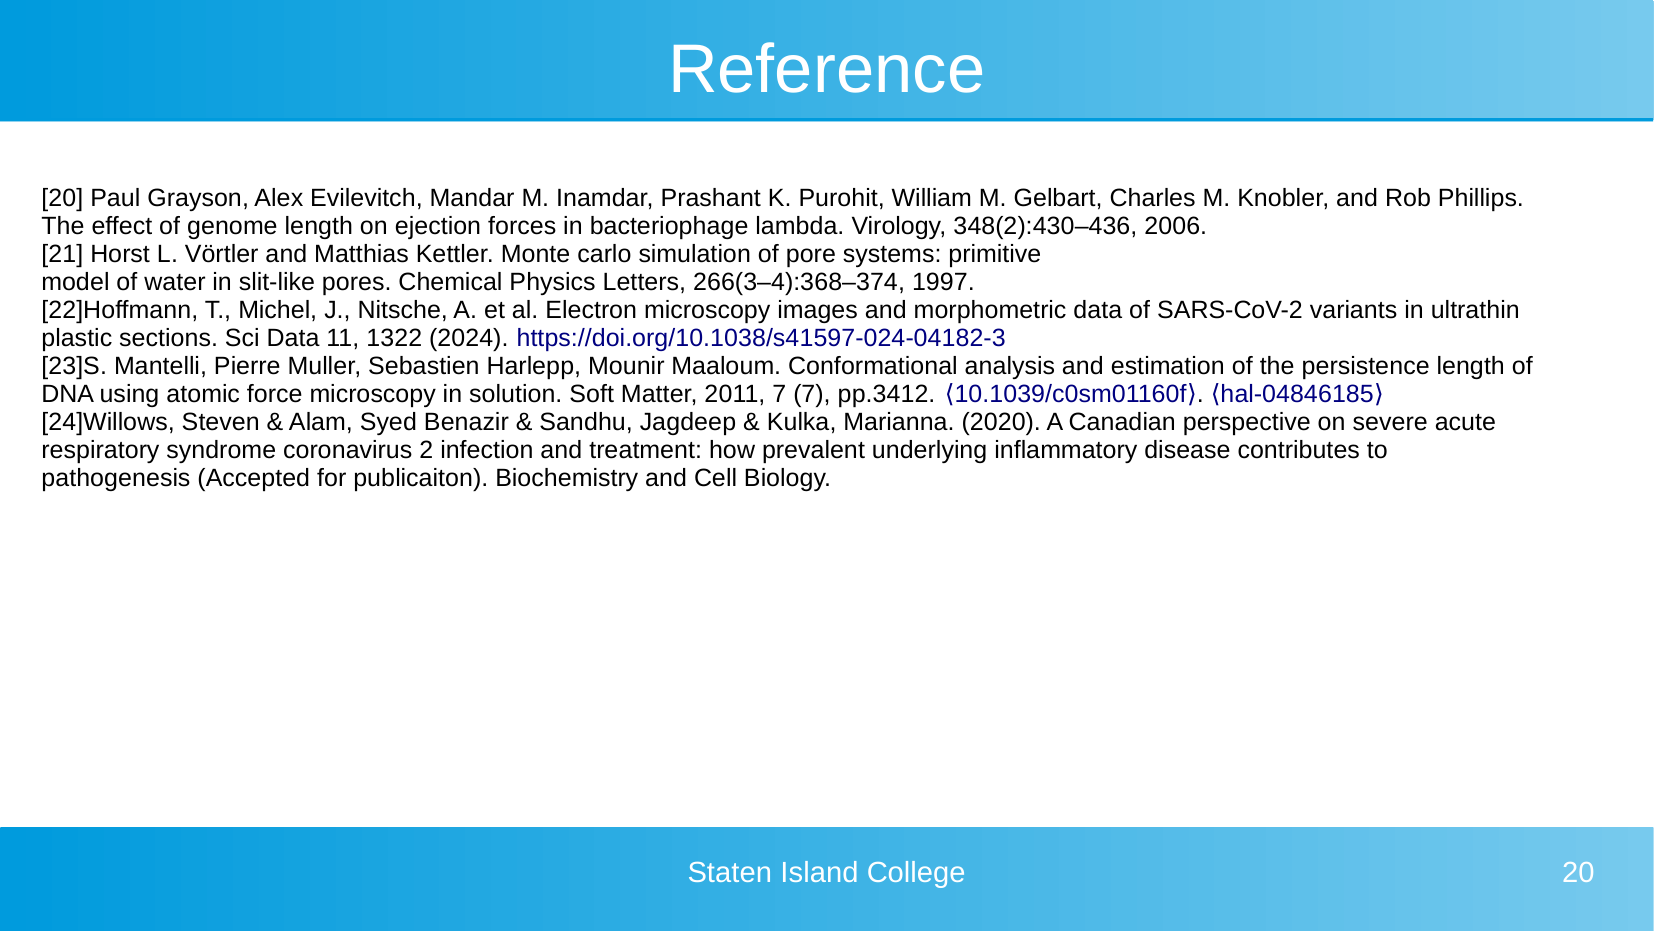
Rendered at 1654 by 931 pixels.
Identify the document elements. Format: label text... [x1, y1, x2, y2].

title Reference [59, 29, 1595, 108]
text_box [20] Paul Grayson, Alex Evilevitch, Mandar M. Inamdar, Prashant K. Purohit, William M. Gelbart, Charles M. Knobler, and Rob Phillips. The effect of genome length on ejection forces in bacteriophage lambda. Virology, 348(2):430–436, 2006. [21] Horst L. Vörtler and Matthias Kettler. Monte carlo simulation of pore systems: primitive model of water in slit-like pores. Chemical Physics Letters, 266(3–4):368–374, 1997. [22]Hoffmann, T., Michel, J., Nitsche, A. et al. Electron microscopy images and morphometric data of SARS-CoV-2 variants in ultrathin plastic sections. Sci Data 11, 1322 (2024). https://doi.org/10.1038/s41597-024-04182-3 [23]S. Mantelli, Pierre Muller, Sebastien Harlepp, Mounir Maaloum. Conformational analysis and estimation of the persistence length of DNA using atomic force microscopy in solution. Soft Matter, 2011, 7 (7), pp.3412. ⟨10.1039/c0sm01160f⟩. ⟨hal-04846185⟩ [24]Willows, Steven & Alam, Syed Benazir & Sandhu, Jagdeep & Kulka, Marianna. (2020). A Canadian perspective on severe acute respiratory syndrome coronavirus 2 infection and treatment: how prevalent underlying inflammatory disease contributes to pathogenesis (Accepted for publicaiton). Biochemistry and Cell Biology. [26, 176, 1561, 579]
